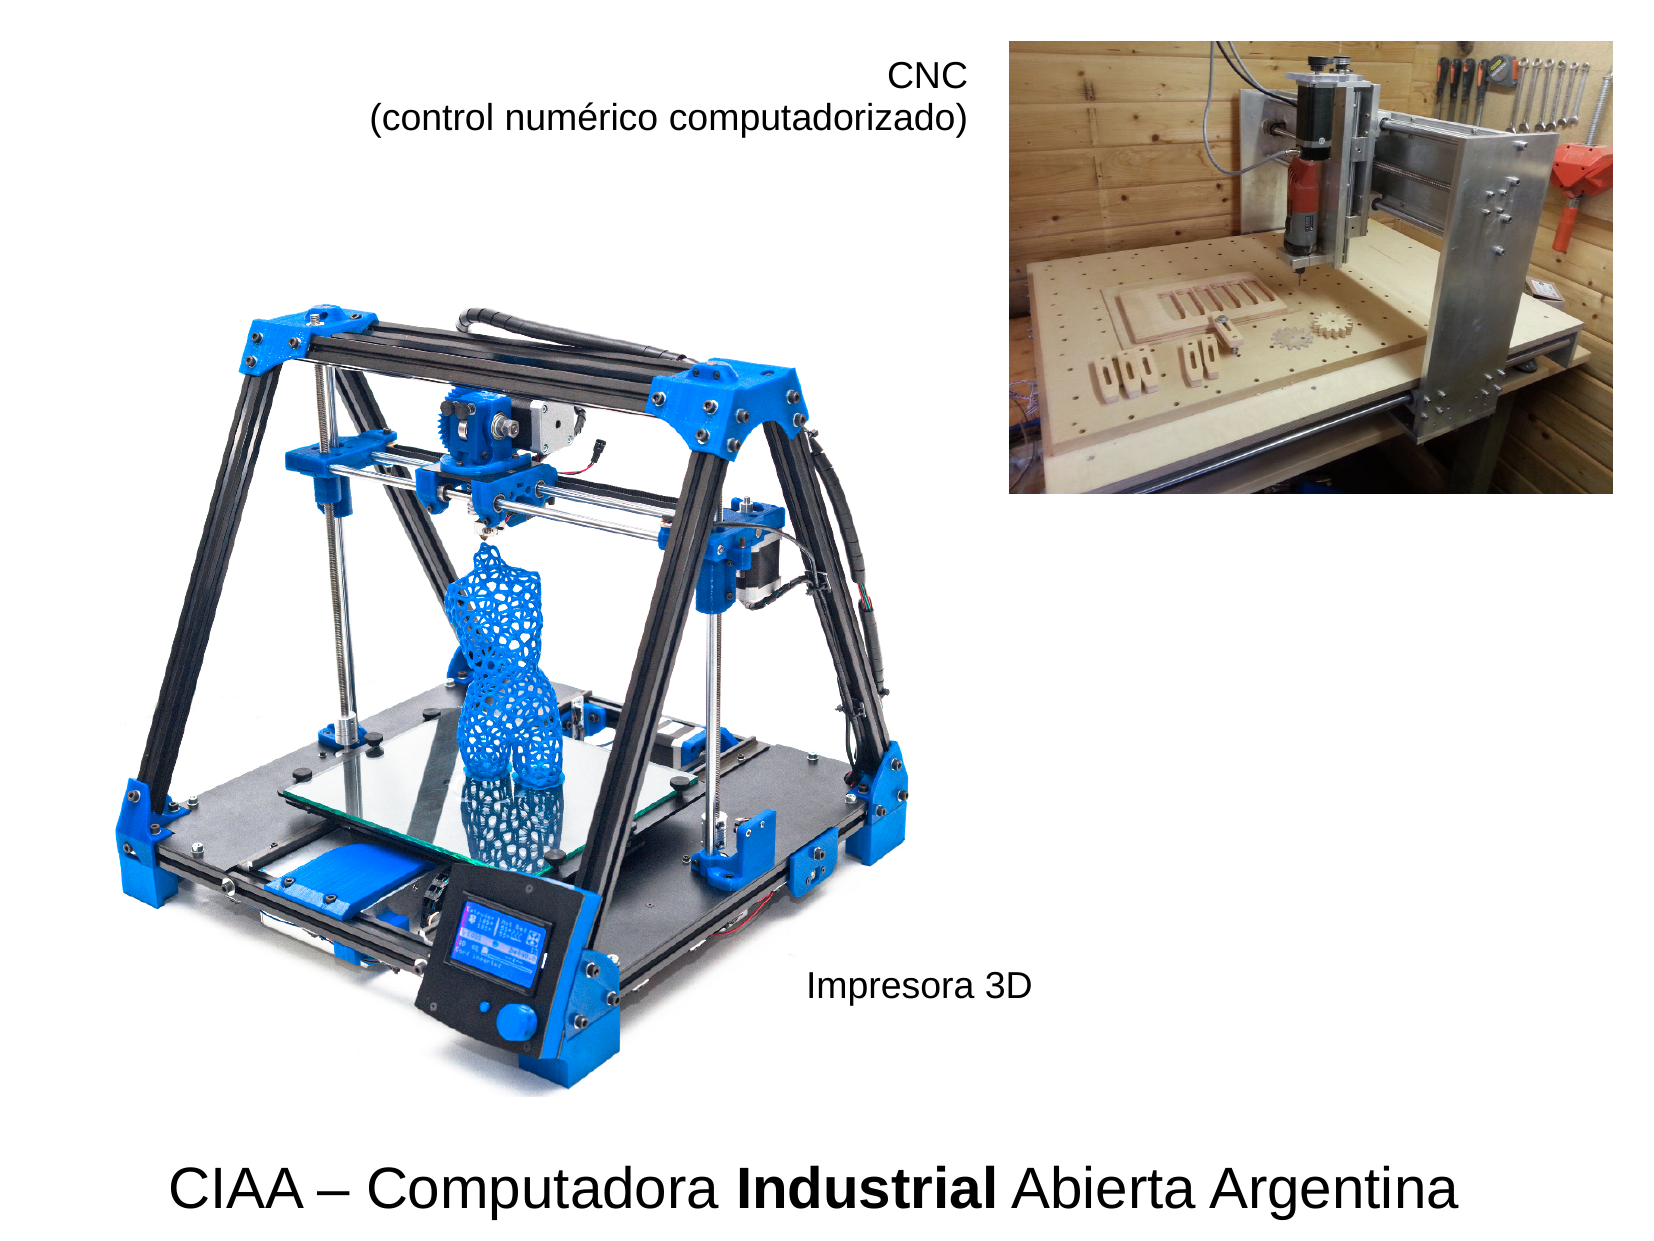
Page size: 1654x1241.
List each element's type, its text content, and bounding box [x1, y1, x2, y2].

picture [71, 277, 934, 1097]
text_box CNC (control numérico computadorizado) [354, 47, 1010, 147]
text_box Impresora 3D [791, 956, 1447, 1014]
picture [1009, 41, 1613, 494]
text_box CIAA – Computadora Industrial Abierta Argentina [153, 1148, 1619, 1229]
